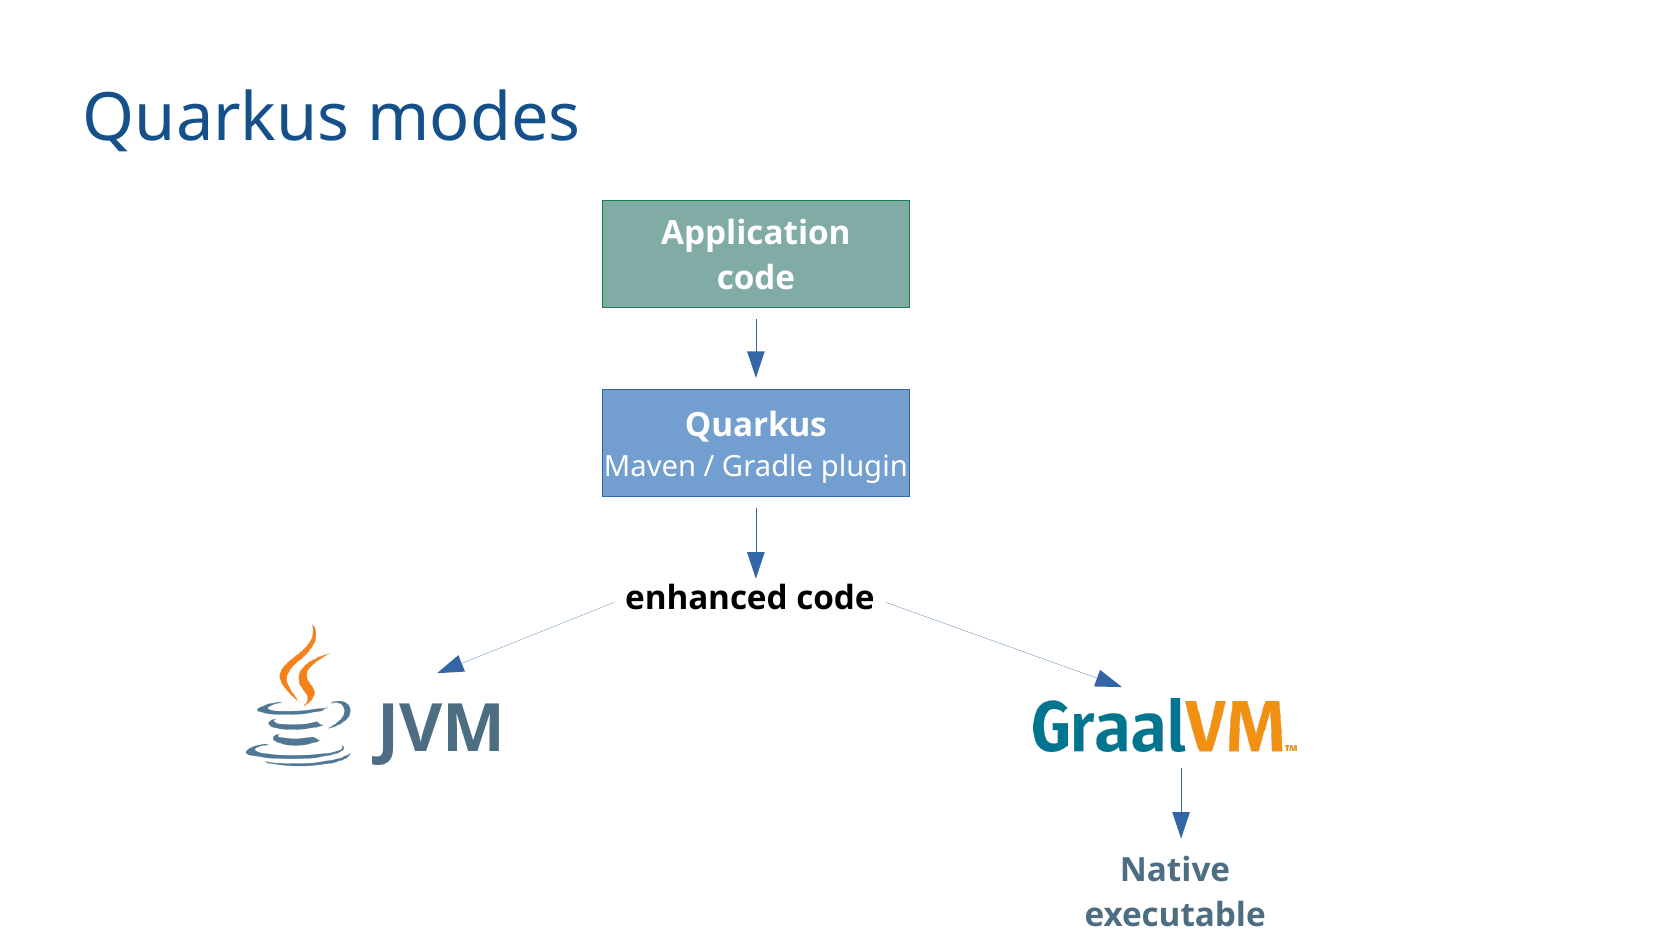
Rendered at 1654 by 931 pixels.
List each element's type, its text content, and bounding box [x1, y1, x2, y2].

text_box Application code [602, 200, 910, 308]
text_box JVM [362, 673, 535, 779]
title Quarkus modes [82, 37, 1571, 193]
picture [224, 602, 367, 787]
text_box Quarkus Maven / Gradle plugin [602, 389, 910, 497]
text_box enhanced code [590, 566, 910, 627]
picture [1033, 698, 1297, 752]
text_box Native executable [1015, 838, 1335, 931]
